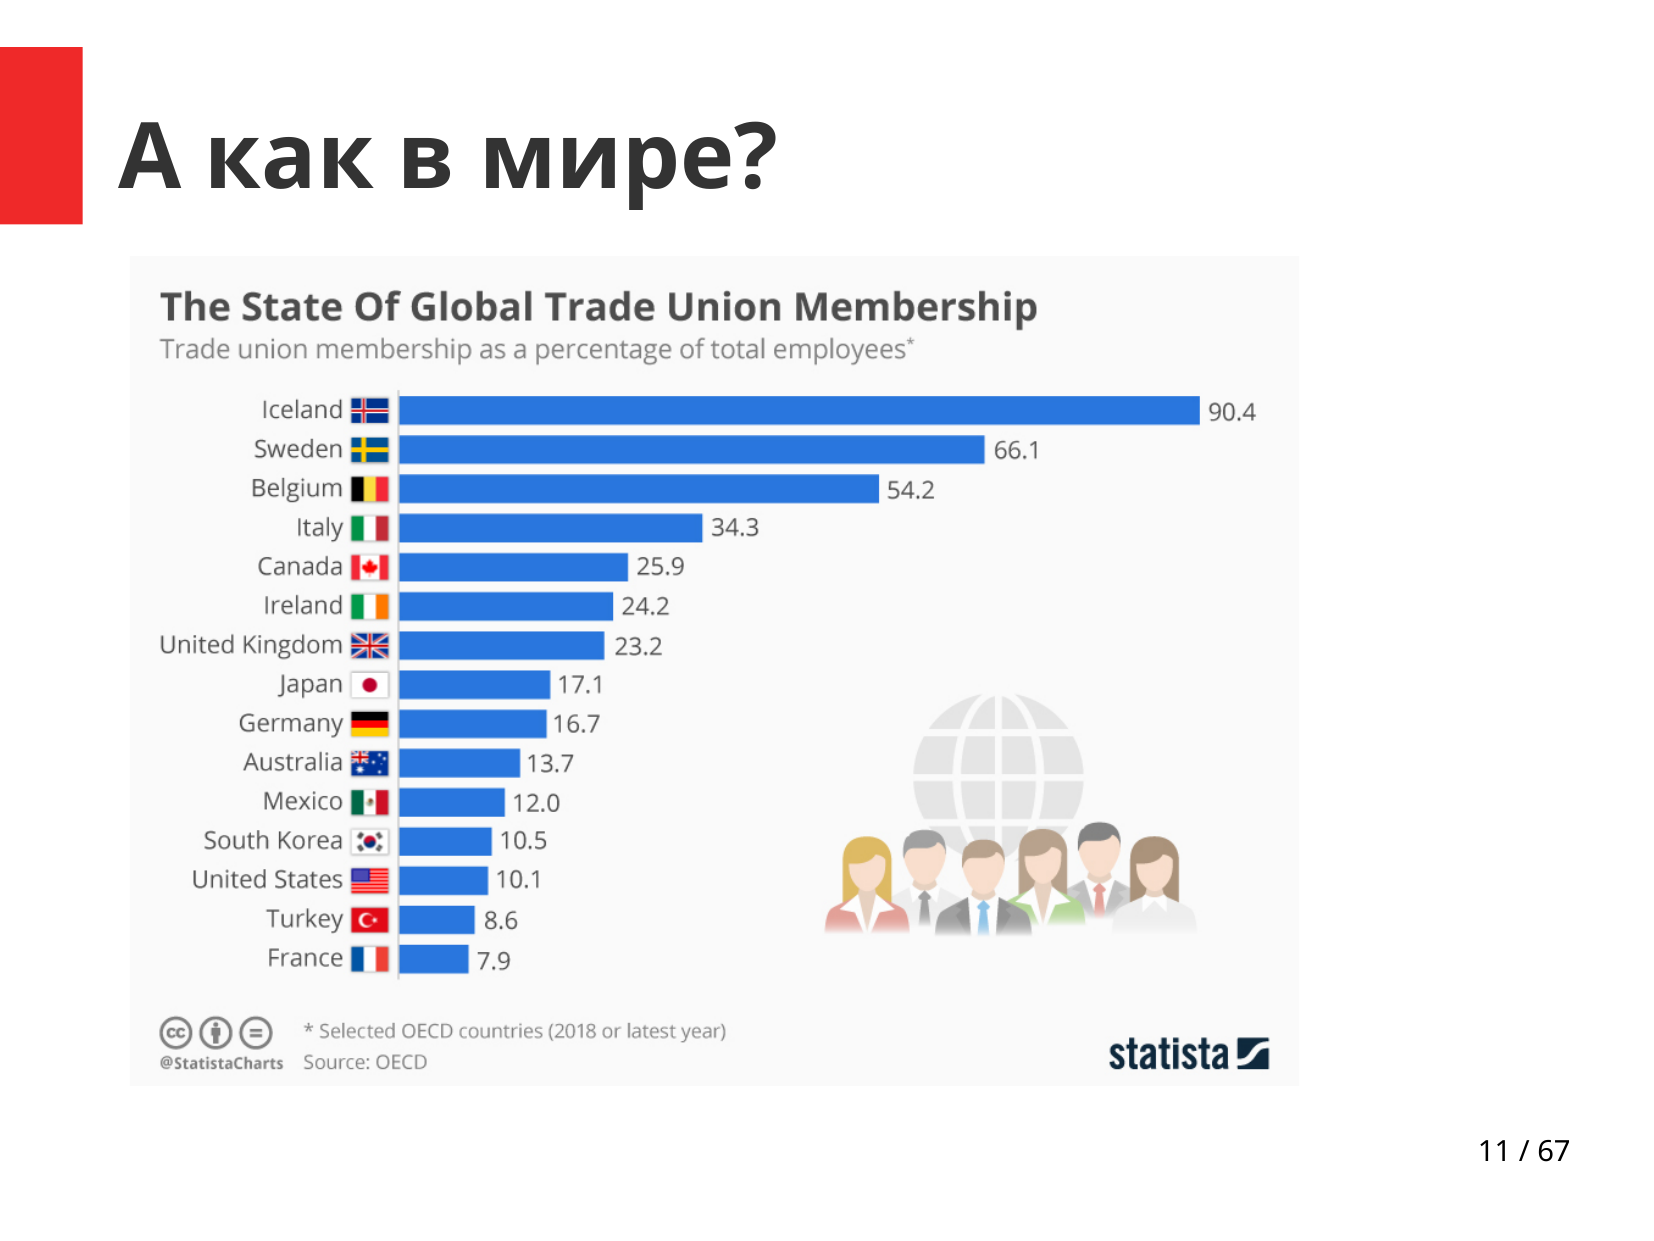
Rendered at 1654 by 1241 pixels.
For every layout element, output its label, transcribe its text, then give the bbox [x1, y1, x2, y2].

title А как в мире? [118, 49, 1571, 257]
picture [129, 256, 1300, 1086]
